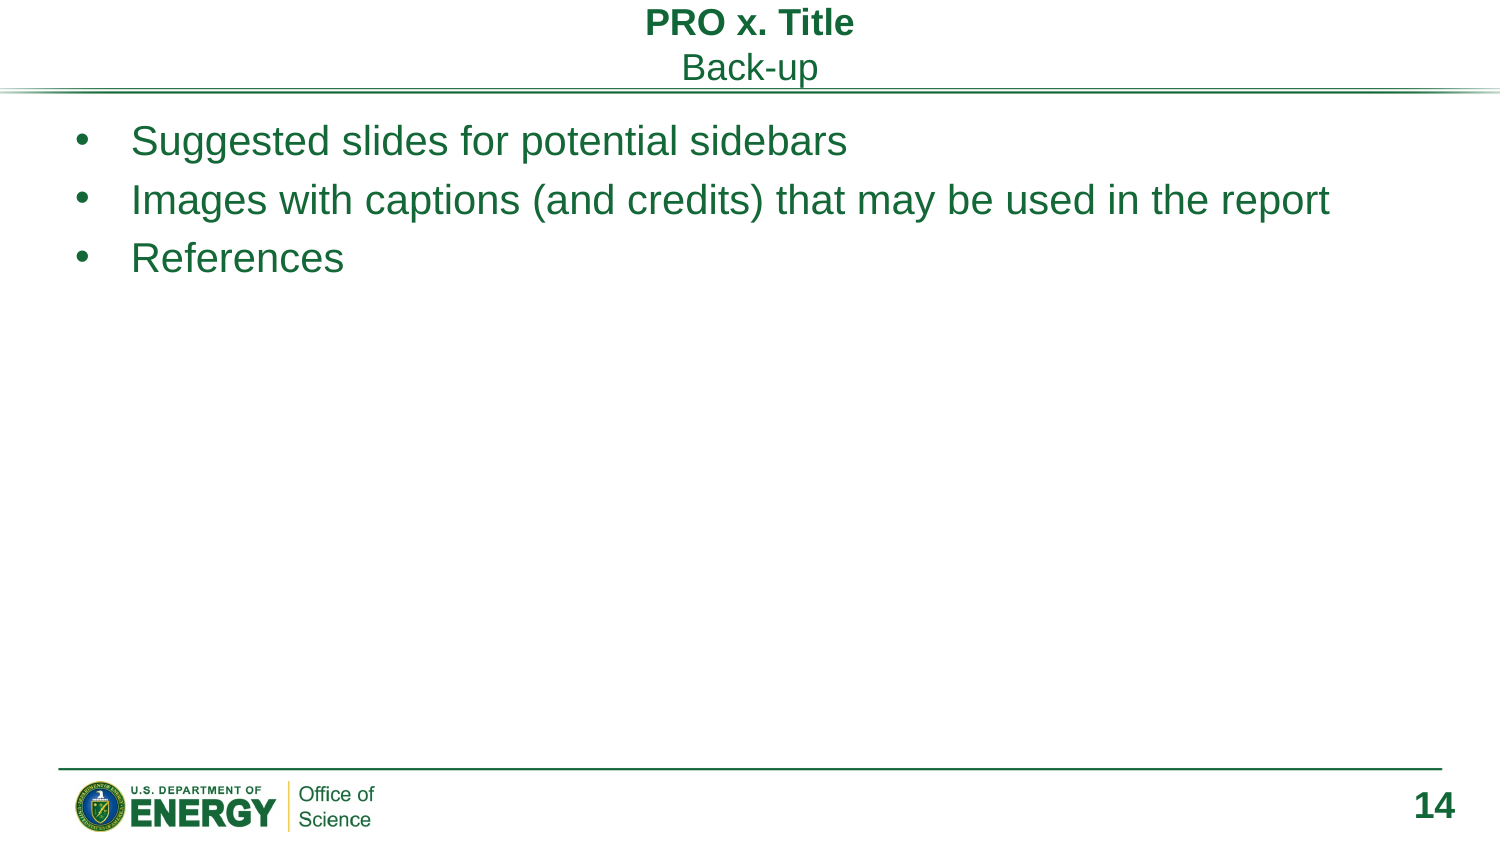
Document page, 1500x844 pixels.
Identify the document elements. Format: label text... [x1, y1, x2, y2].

slide_number <number> [1380, 781, 1471, 827]
list Suggested slides for potential sidebars Images with captions (and credits) that may be used in the report References [60, 114, 1440, 754]
title PRO x. Title Back-up [0, 0, 1500, 114]
picture [0, 114, 1500, 844]
